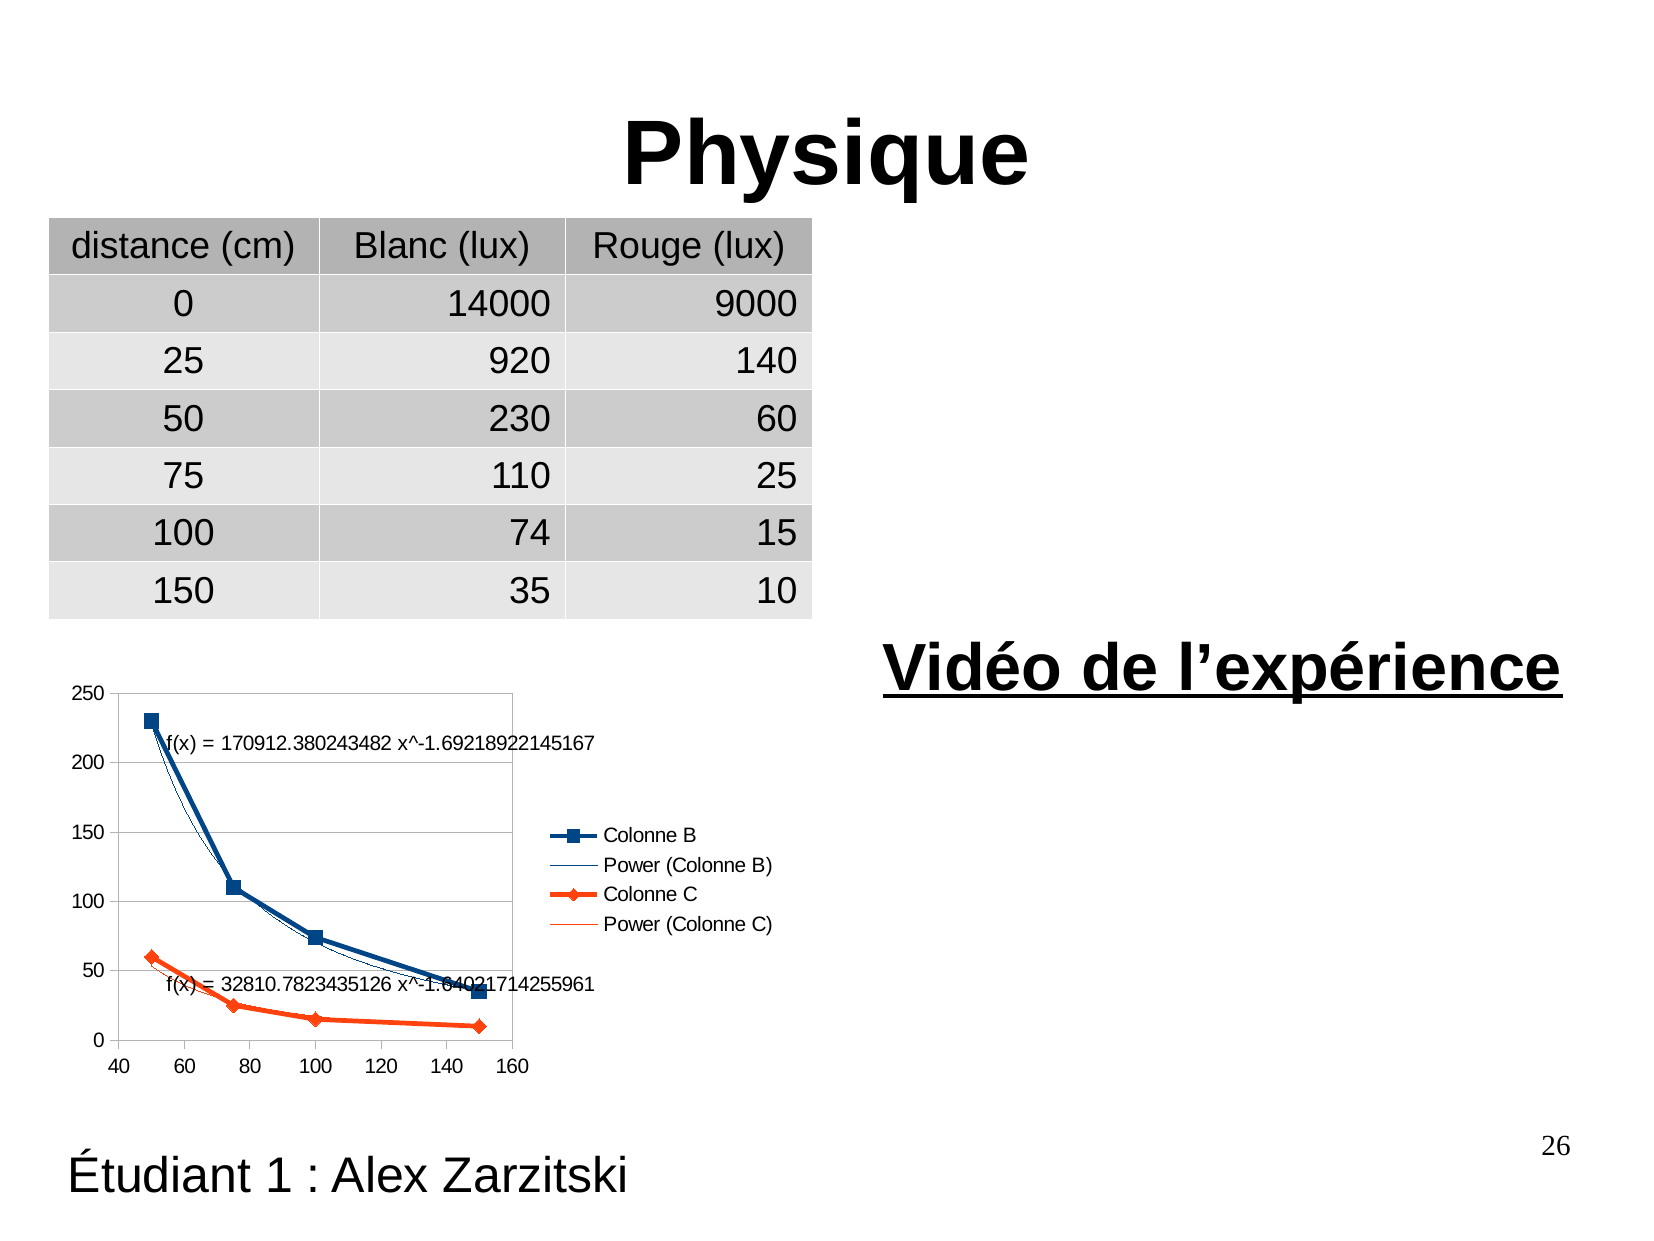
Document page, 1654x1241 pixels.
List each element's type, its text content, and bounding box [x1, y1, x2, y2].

table_cell 920 [320, 333, 565, 389]
text_box Étudiant 1 : Alex Zarzitski [53, 1139, 650, 1211]
table_cell 10 [566, 562, 812, 619]
table_cell 75 [49, 448, 319, 504]
table_cell 60 [566, 390, 812, 447]
table_cell 35 [320, 562, 565, 619]
table_cell 9000 [566, 275, 812, 332]
table_cell 140 [566, 333, 812, 389]
title Physique [82, 49, 1571, 257]
table_header Rouge (lux) [566, 218, 812, 274]
table_cell 15 [566, 505, 812, 561]
table_header Blanc (lux) [320, 218, 565, 274]
table_cell 0 [49, 275, 319, 332]
table_cell 25 [566, 448, 812, 504]
table_header distance (cm) [49, 218, 319, 274]
table_cell 14000 [320, 275, 565, 332]
table_cell 100 [49, 505, 319, 561]
table_cell 25 [49, 333, 319, 389]
table_cell 50 [49, 390, 319, 447]
table_cell 110 [320, 448, 565, 504]
chart [56, 673, 792, 1087]
table_cell 150 [49, 562, 319, 619]
table_cell 230 [320, 390, 565, 447]
table_cell 74 [320, 505, 565, 561]
subtitle Vidéo de l’expérience [874, 224, 1571, 1111]
